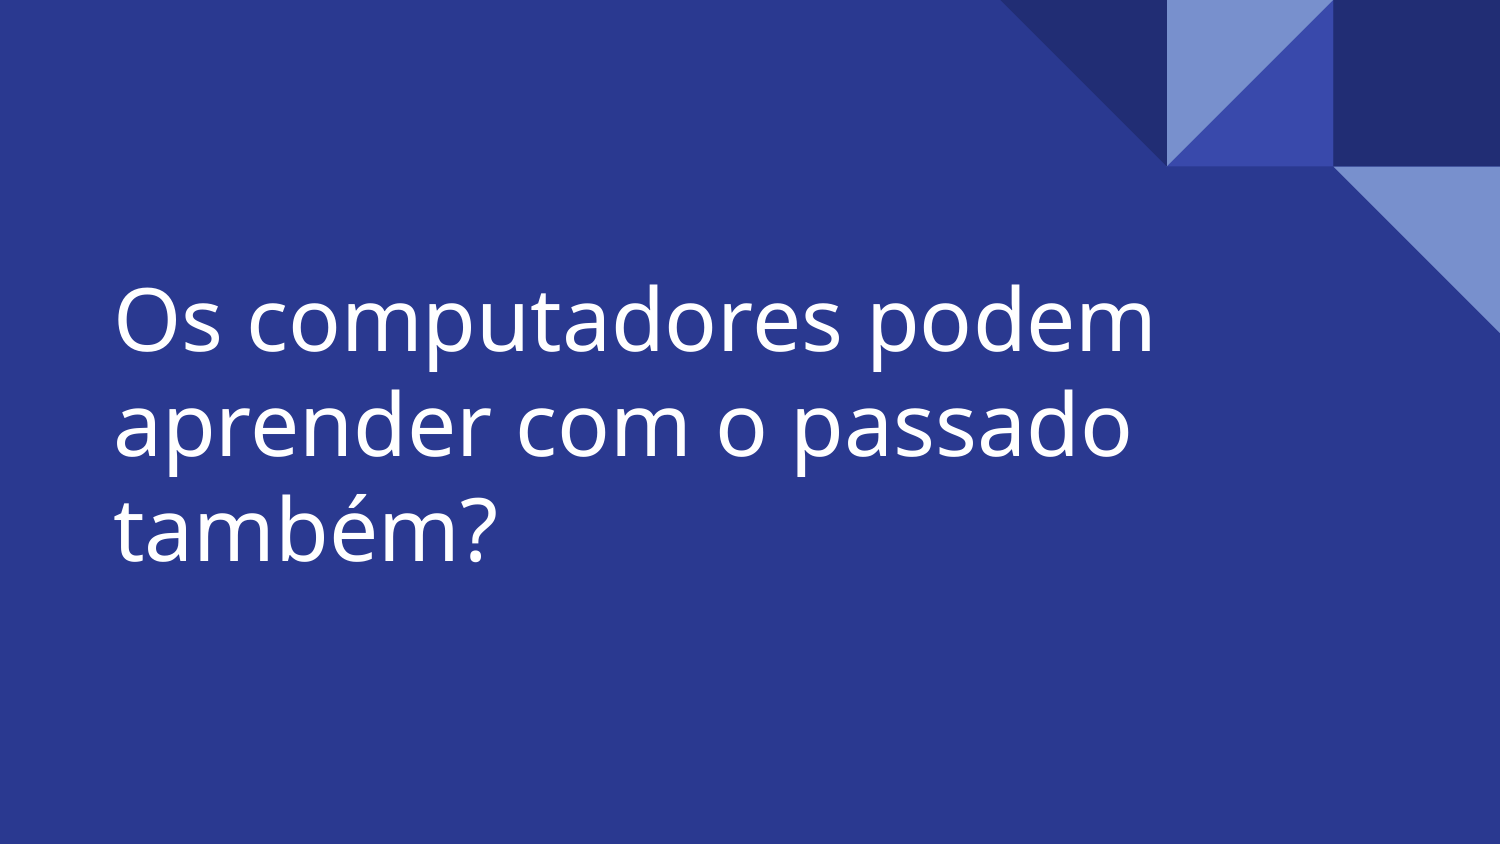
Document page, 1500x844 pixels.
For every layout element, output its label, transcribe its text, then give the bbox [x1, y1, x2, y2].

title Os computadores podem aprender com o passado também? [98, 353, 1447, 491]
